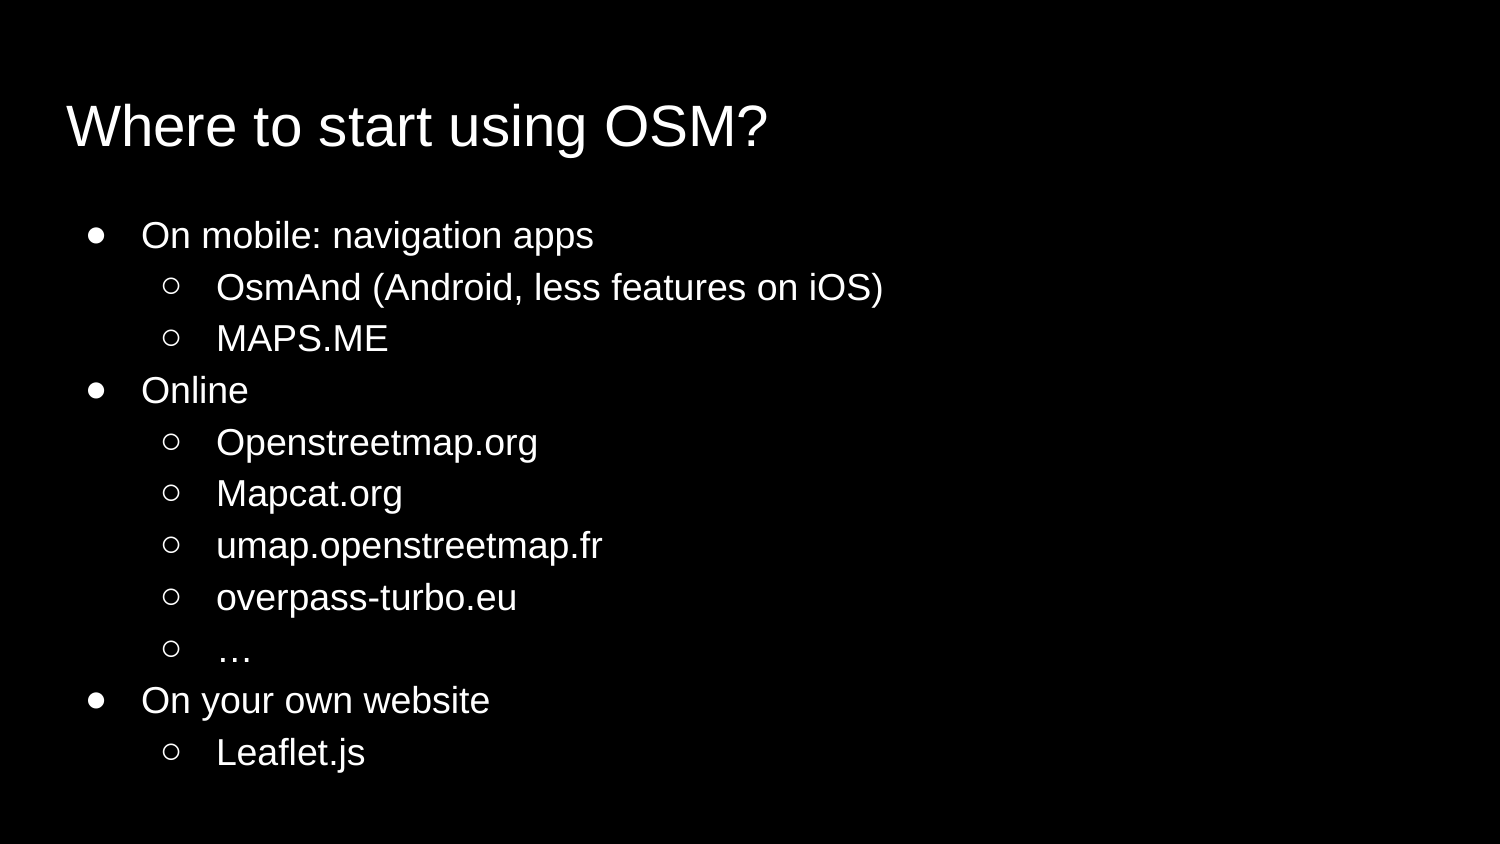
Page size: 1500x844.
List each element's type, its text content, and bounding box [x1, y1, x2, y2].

list On mobile: navigation apps OsmAnd (Android, less features on iOS) MAPS.ME Online Openstreetmap.org Mapcat.org umap.openstreetmap.fr overpass-turbo.eu … On your own website Leaflet.js [51, 189, 1449, 750]
title Where to start using OSM? [51, 72, 1449, 167]
